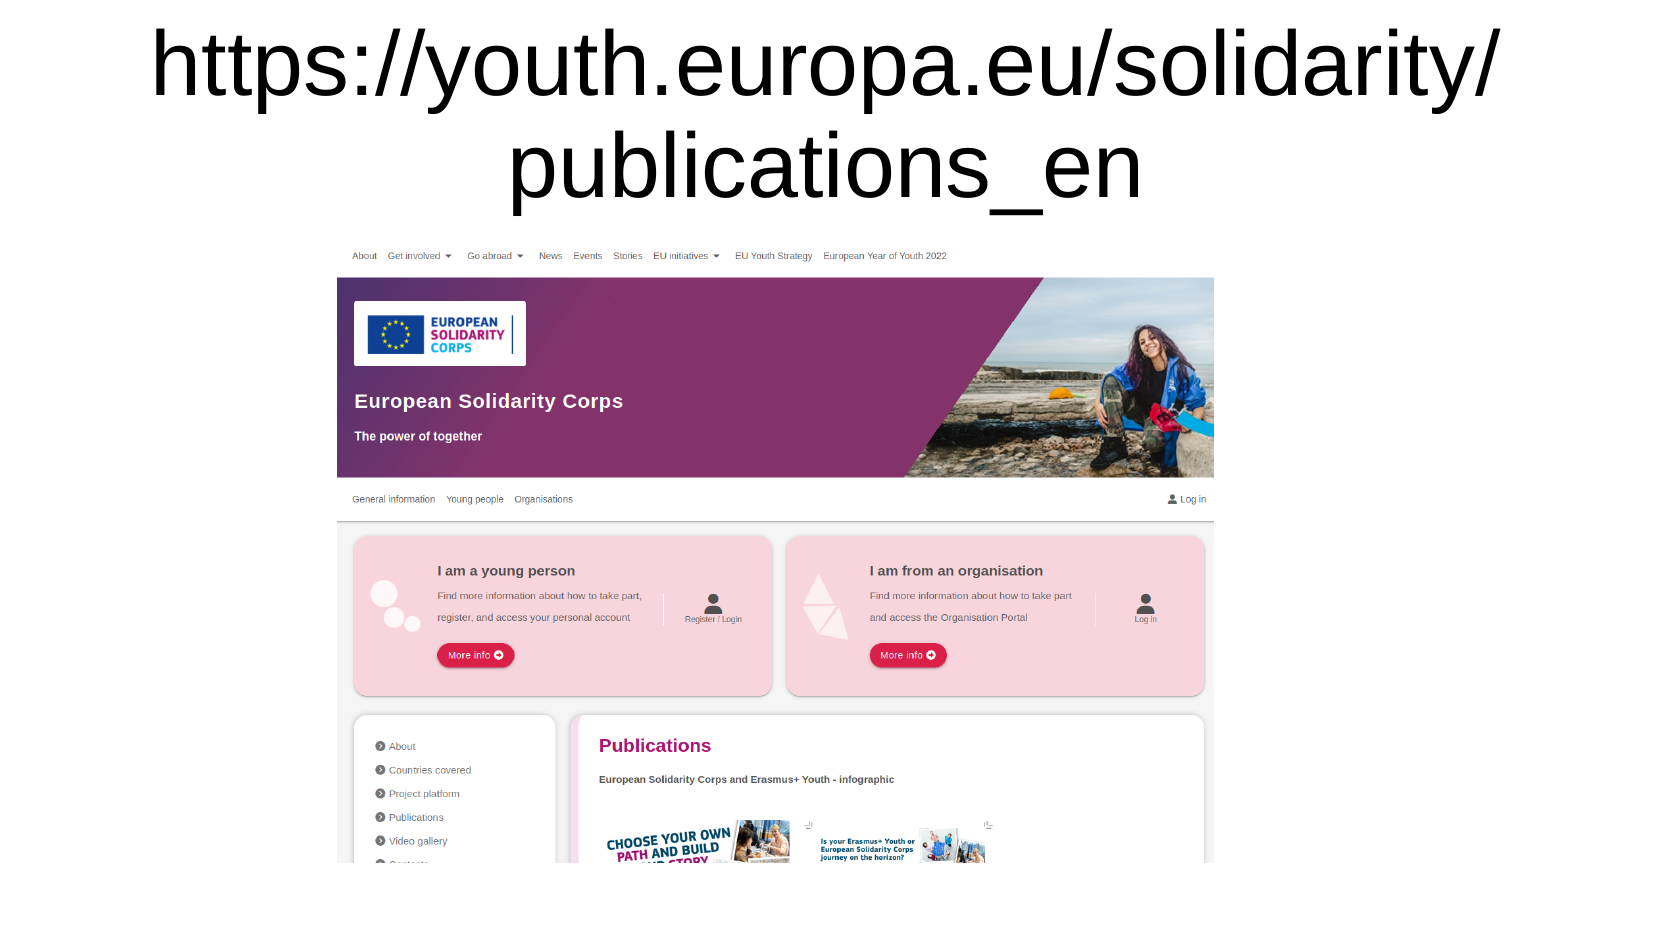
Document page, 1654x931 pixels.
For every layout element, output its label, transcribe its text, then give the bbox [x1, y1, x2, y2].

picture [337, 234, 1214, 863]
title https://youth.europa.eu/solidarity/publications_en [82, 12, 1571, 218]
